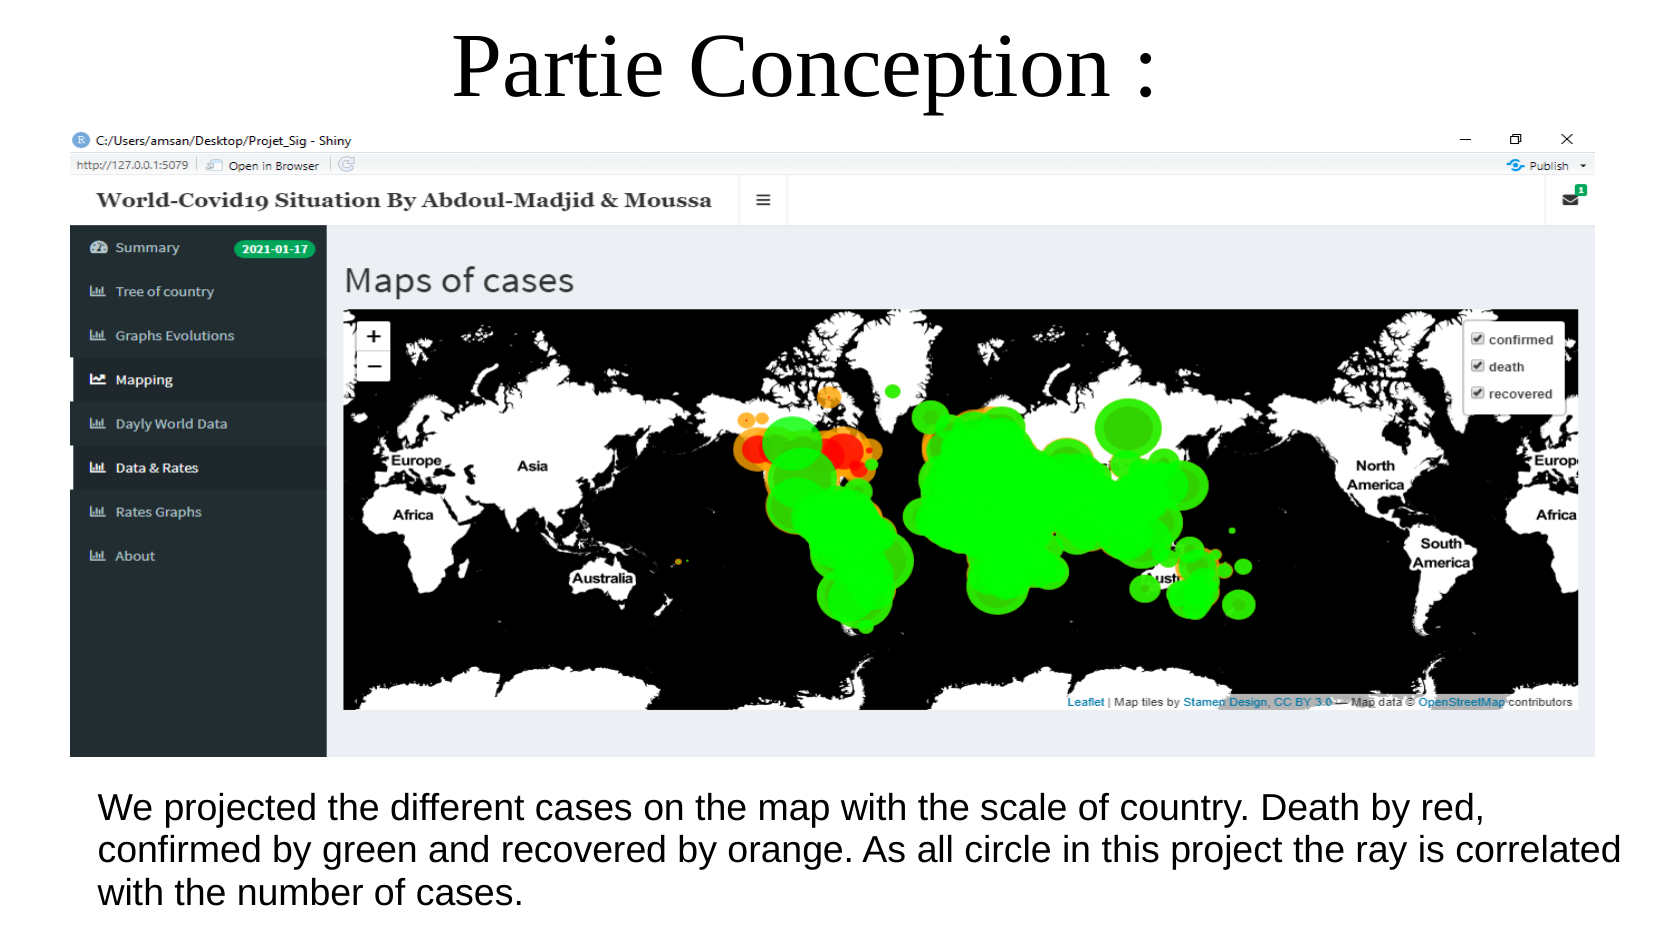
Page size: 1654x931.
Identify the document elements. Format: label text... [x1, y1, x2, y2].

picture [70, 129, 1595, 758]
text_box We projected the different cases on the map with the scale of country. Death by red, confirmed by green and recovered by orange. As all circle in this project the ray is correlated with the number of cases. [82, 779, 1642, 921]
title Partie Conception : [23, 11, 1589, 119]
